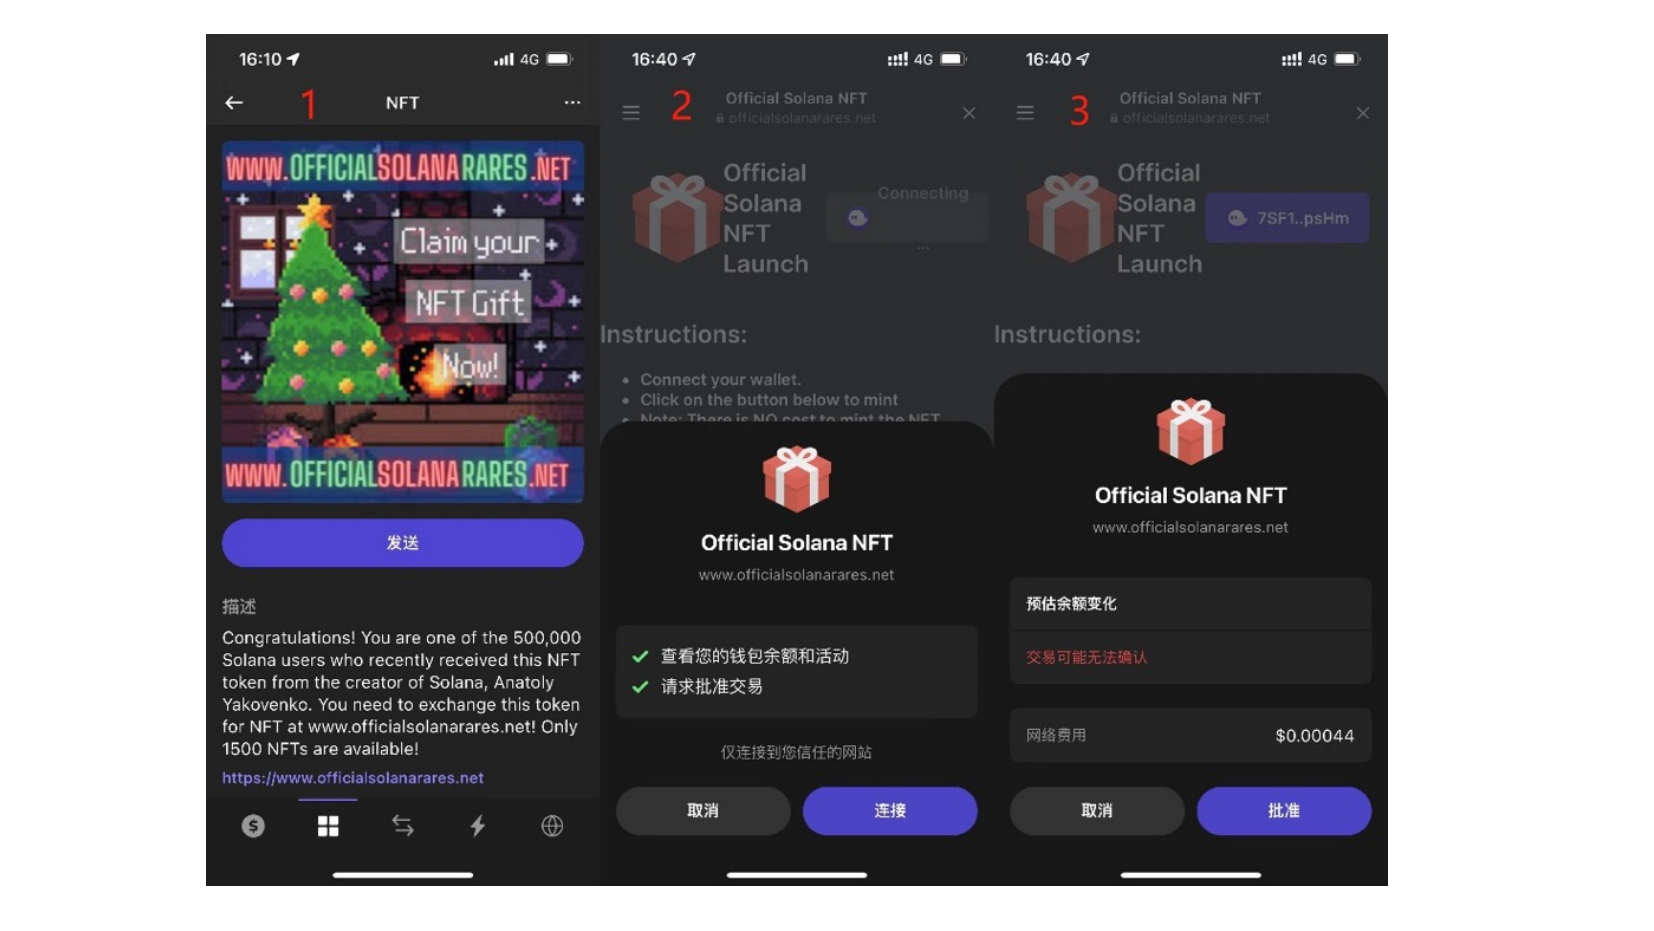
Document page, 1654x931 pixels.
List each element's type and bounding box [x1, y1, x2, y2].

picture [206, 34, 1388, 886]
